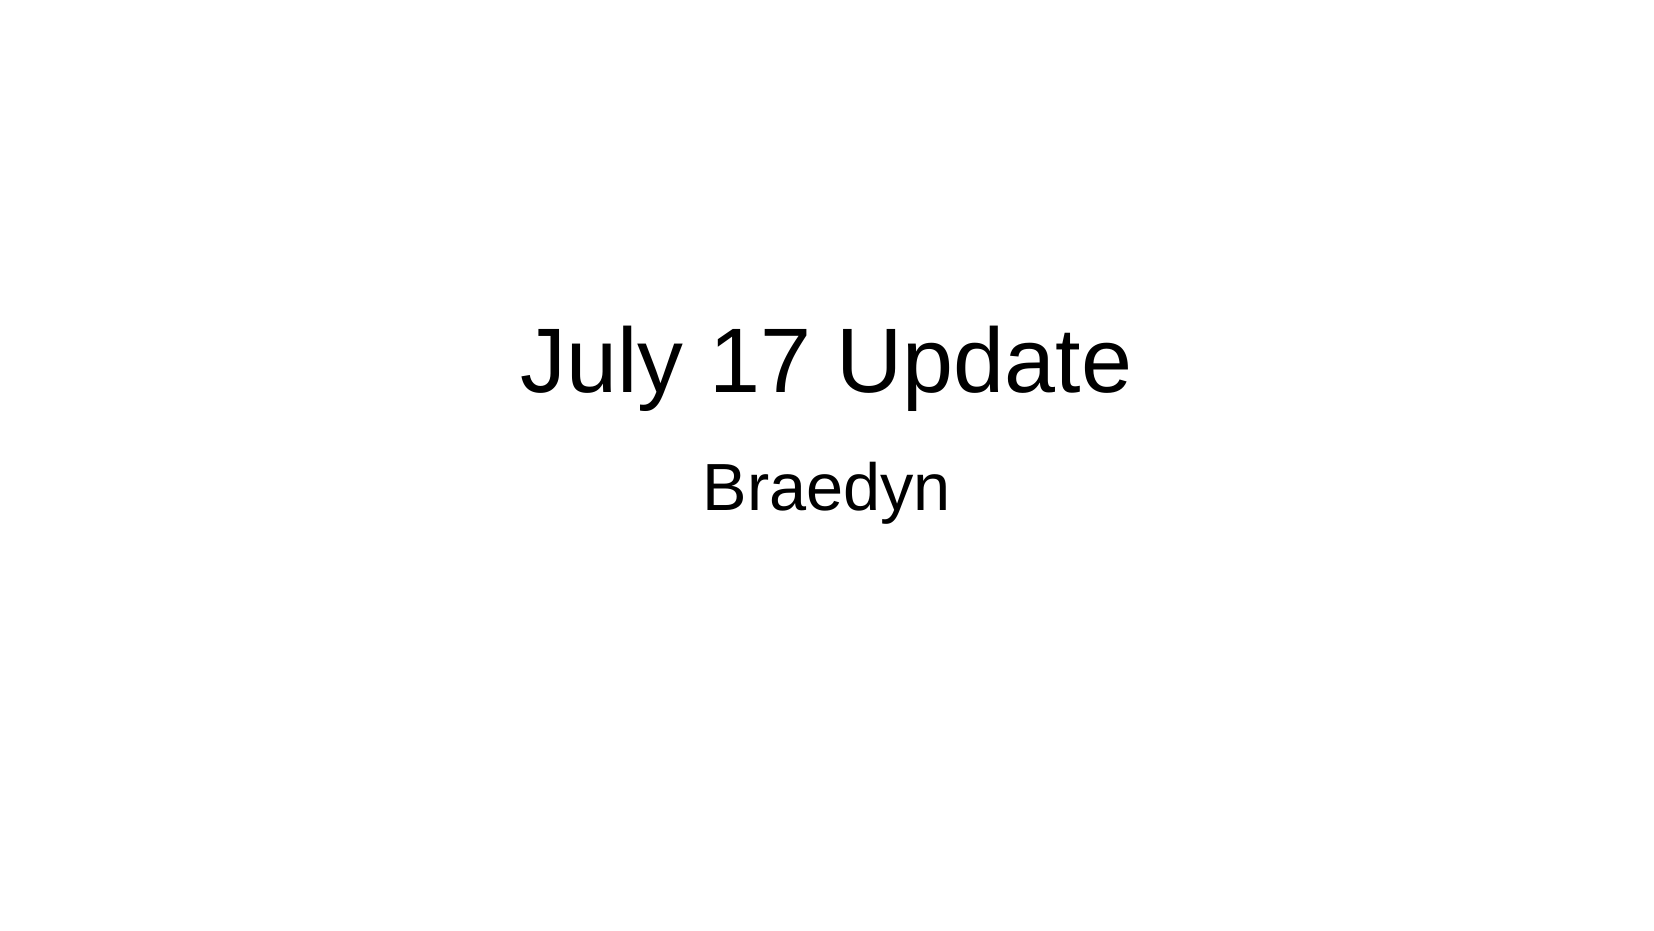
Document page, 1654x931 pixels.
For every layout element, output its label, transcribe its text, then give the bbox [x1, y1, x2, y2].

subtitle Braedyn [82, 217, 1571, 758]
